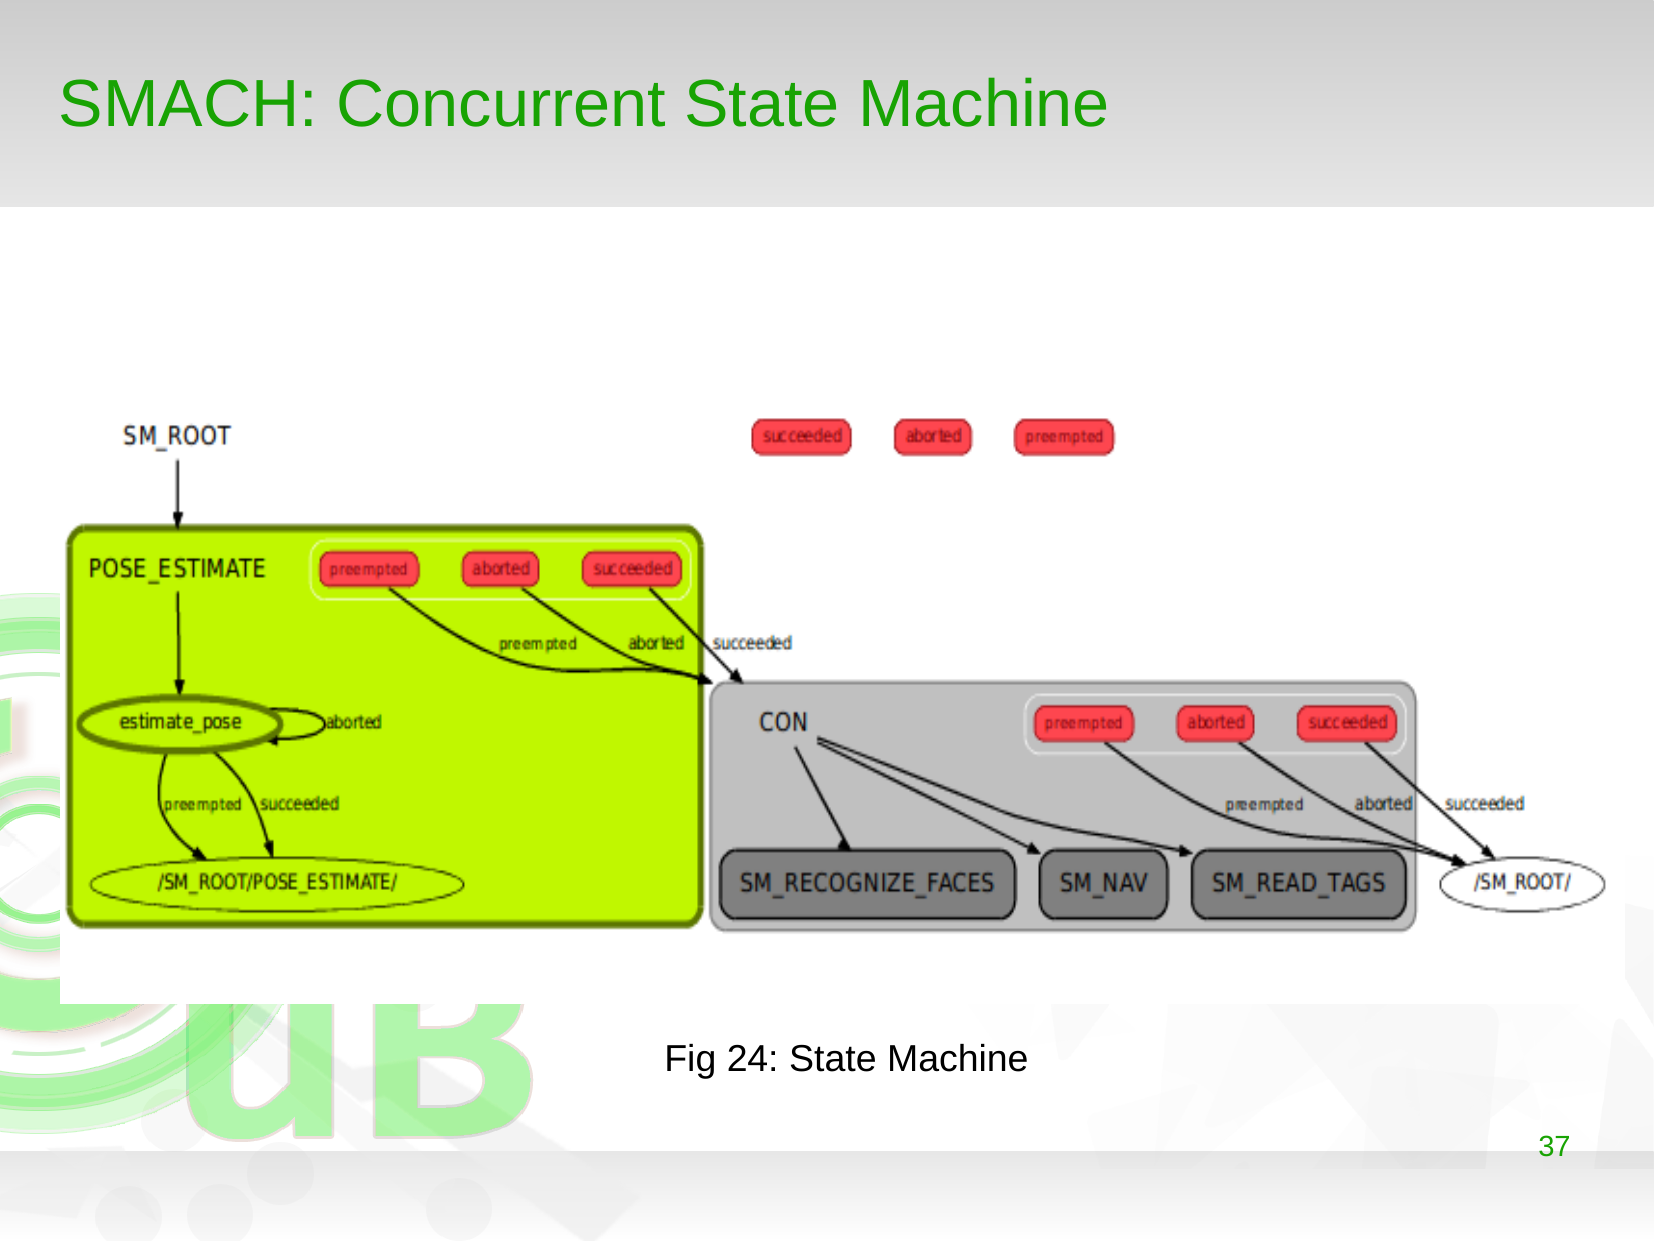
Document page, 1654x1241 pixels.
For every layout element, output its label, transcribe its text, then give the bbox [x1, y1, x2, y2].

picture [60, 324, 1654, 1169]
title SMACH: Concurrent State Machine [59, 29, 1595, 178]
text_box Fig 24: State Machine [649, 1030, 1044, 1088]
